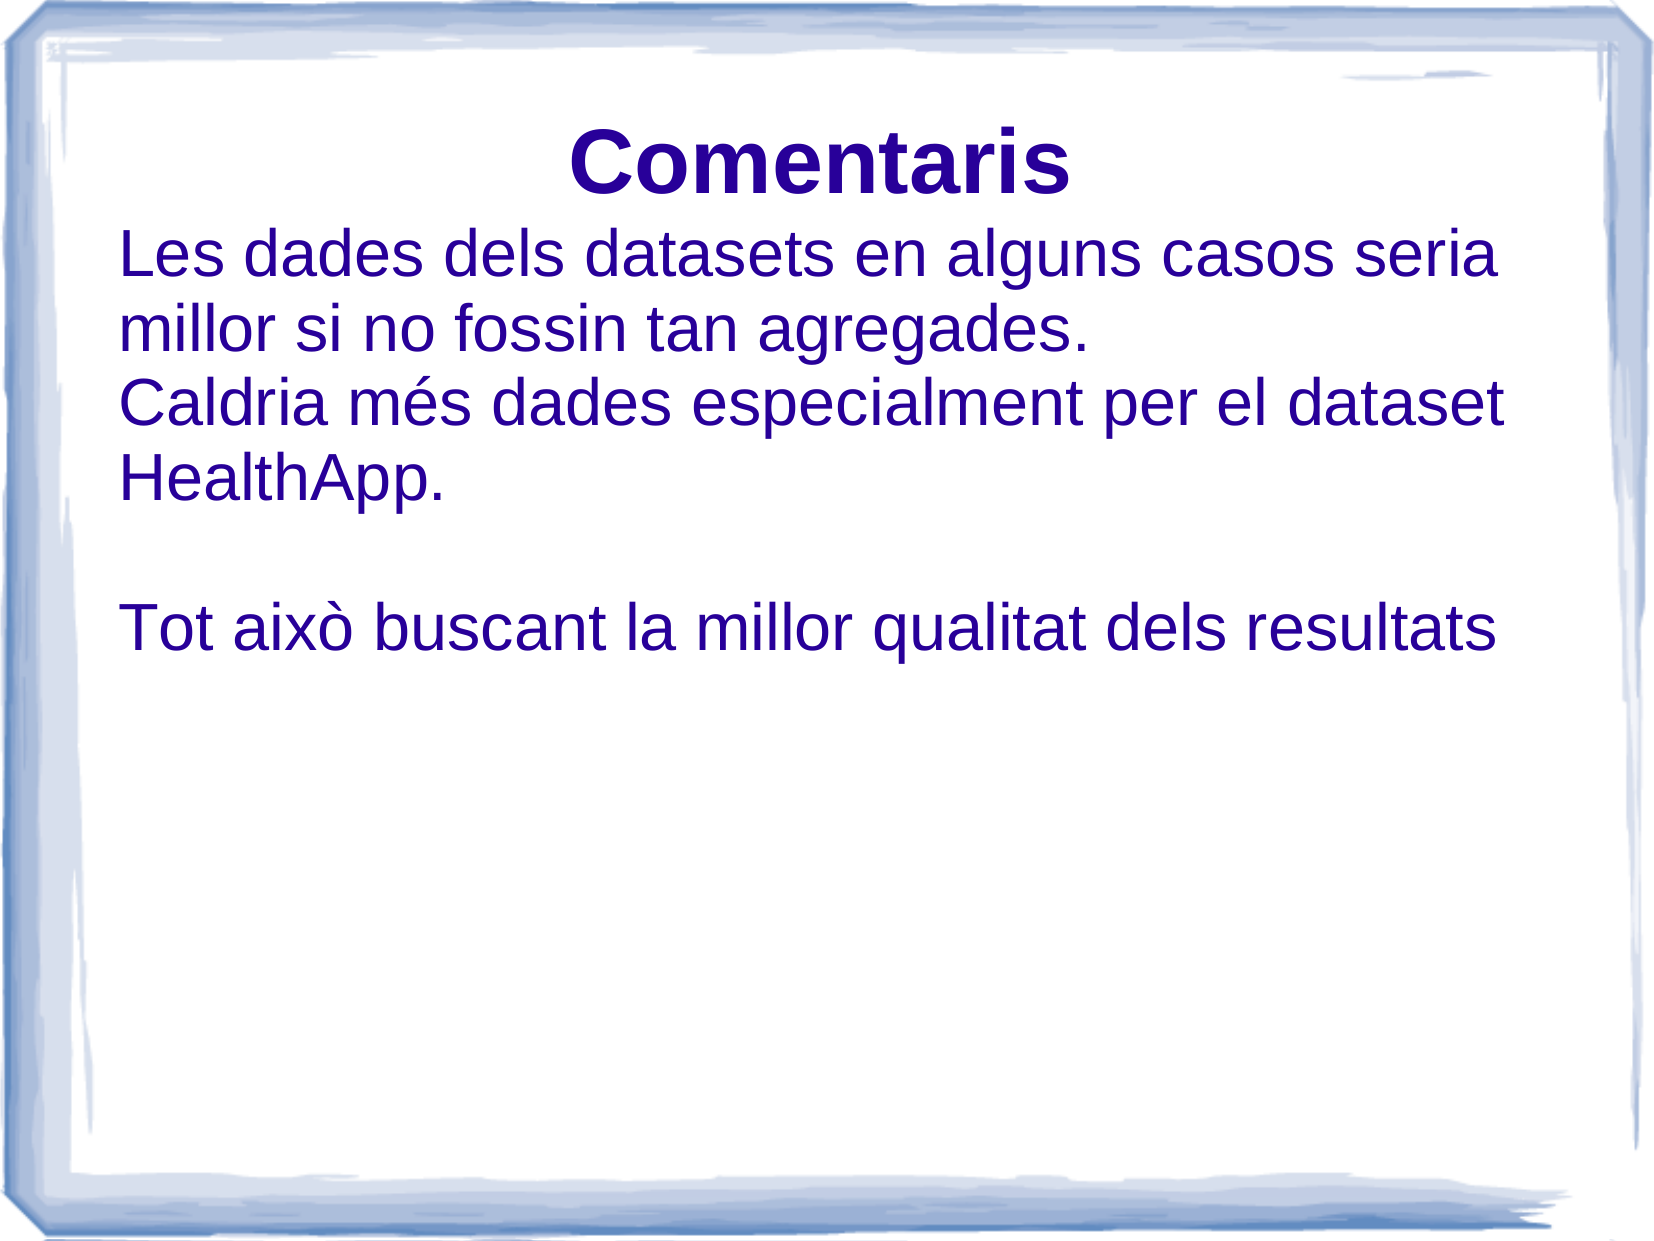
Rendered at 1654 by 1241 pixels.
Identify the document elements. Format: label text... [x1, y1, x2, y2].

title Comentaris [76, 58, 1565, 266]
subtitle Les dades dels datasets en alguns casos seria millor si no fossin tan agregades. Caldria més dades especialment per el dataset HealthApp. Tot això buscant la millor qualitat dels resultats [118, 215, 1571, 1114]
picture [0, 0, 1654, 1241]
